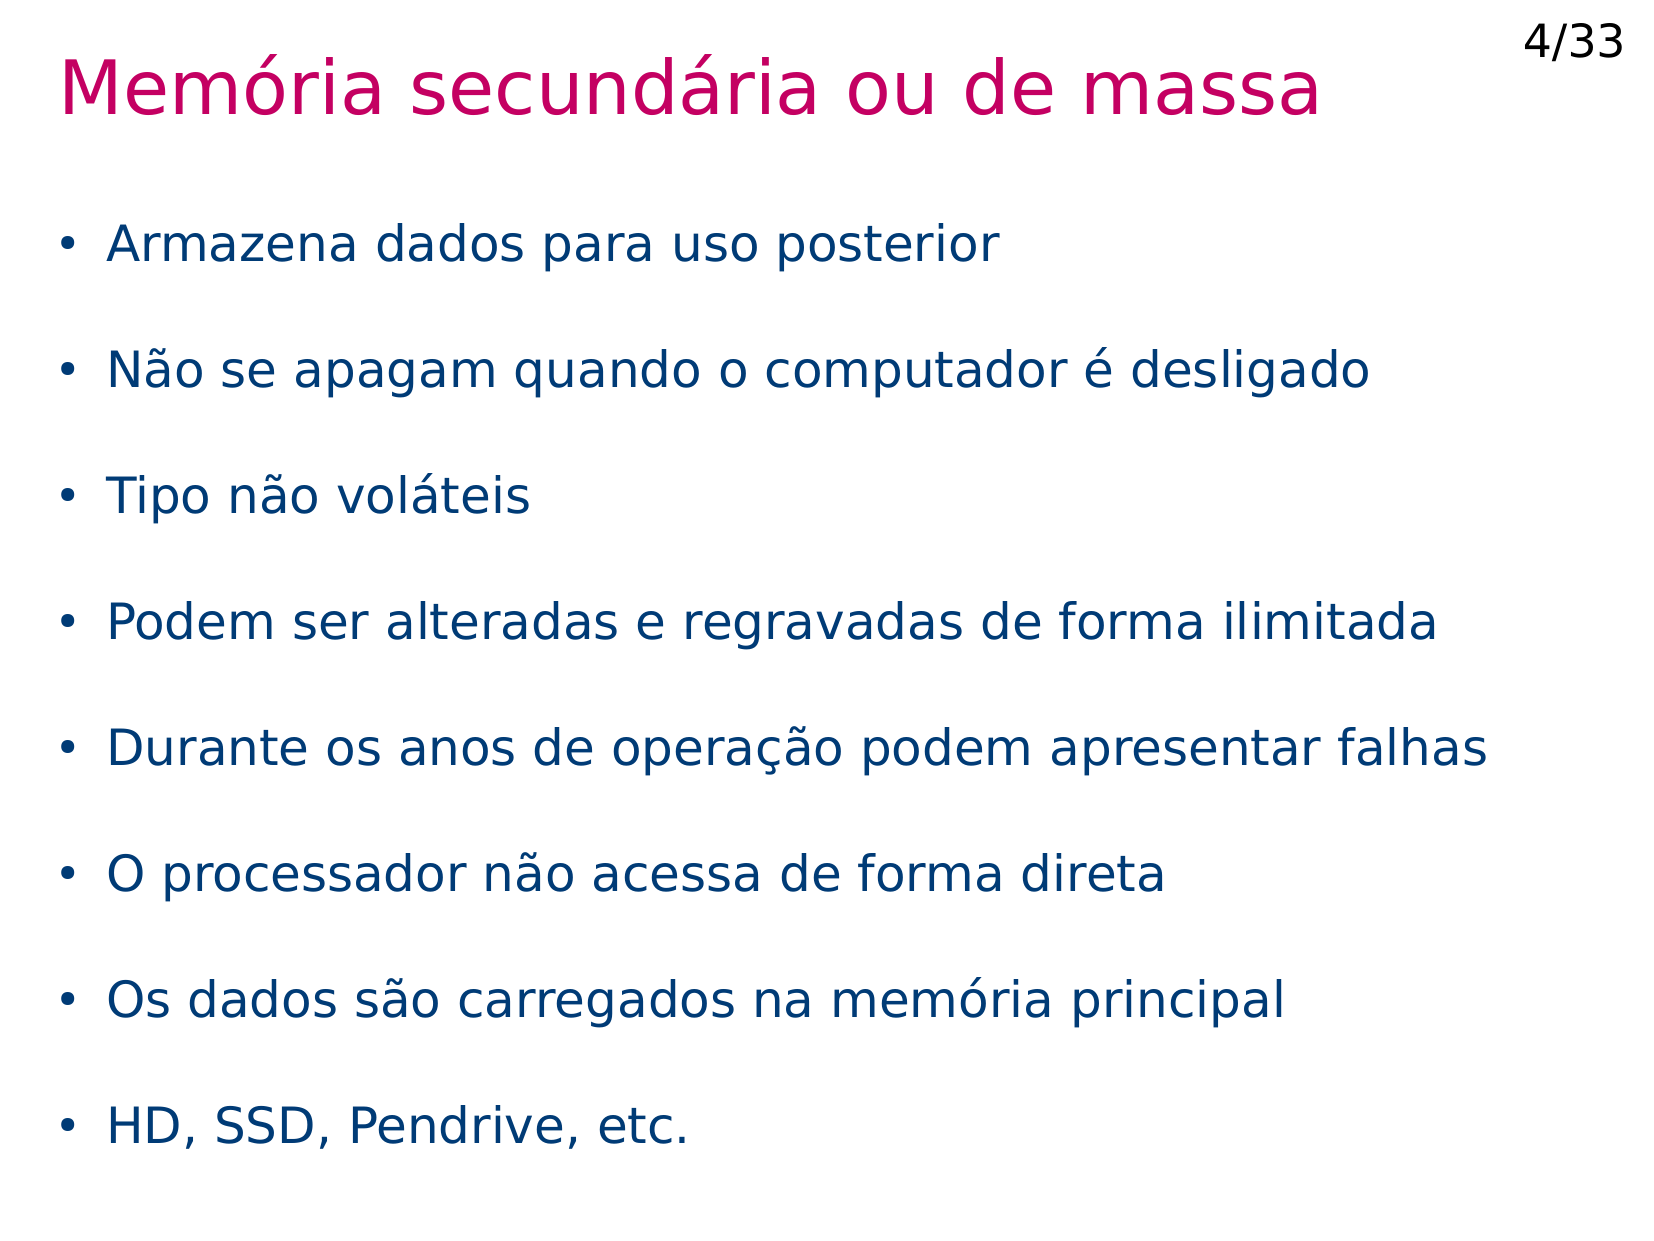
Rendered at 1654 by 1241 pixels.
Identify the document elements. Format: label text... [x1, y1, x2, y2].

title Memória secundária ou de massa [59, 29, 1625, 148]
list Armazena dados para uso posterior Não se apagam quando o computador é desligado Tipo não voláteis Podem ser alteradas e regravadas de forma ilimitada Durante os anos de operação podem apresentar falhas O processador não acessa de forma direta Os dados são carregados na memória principal HD, SSD, Pendrive, etc. [59, 206, 1625, 1211]
